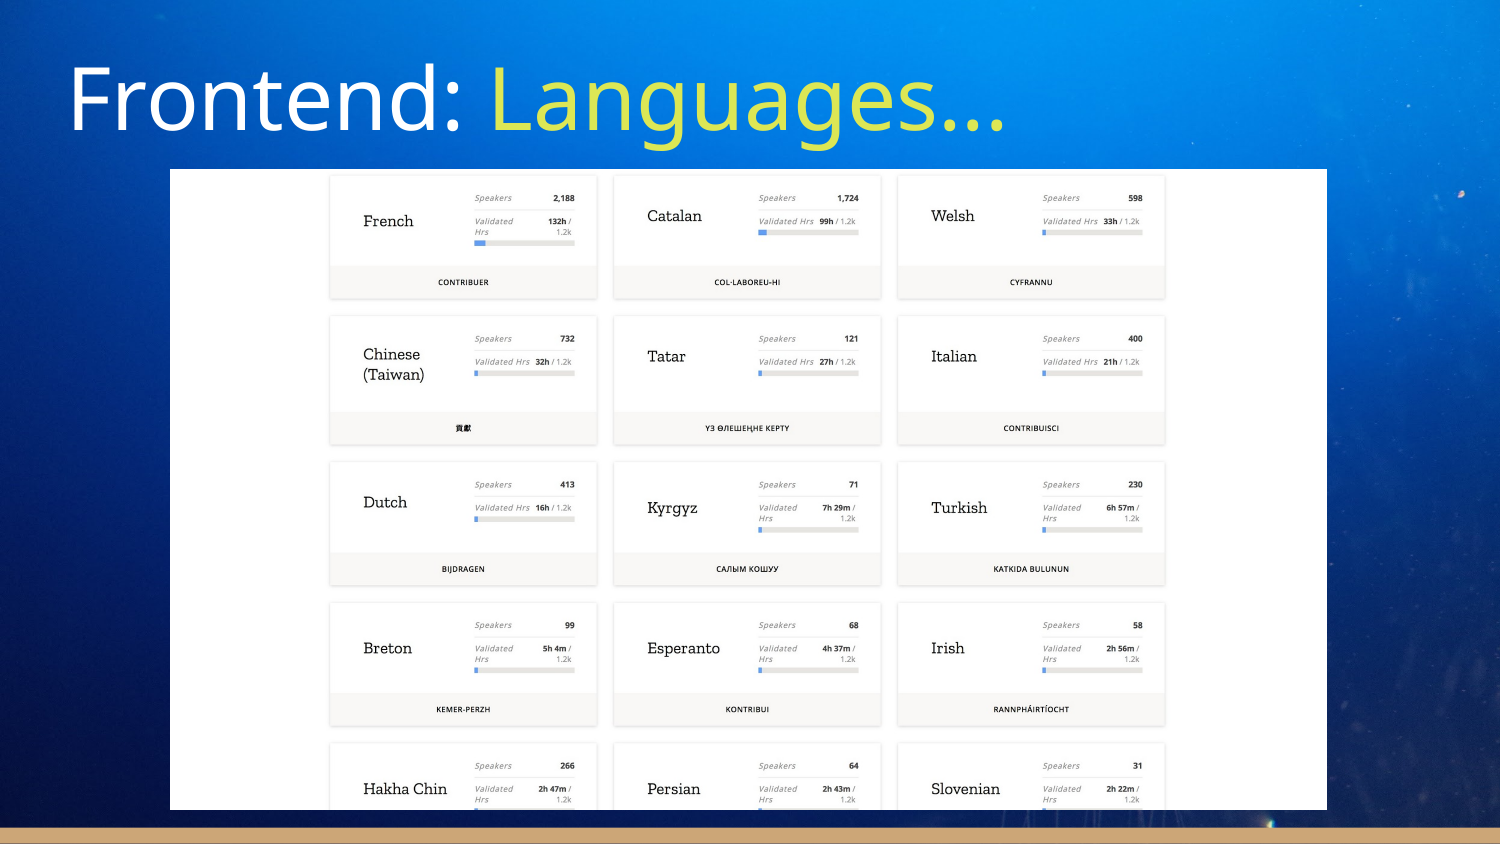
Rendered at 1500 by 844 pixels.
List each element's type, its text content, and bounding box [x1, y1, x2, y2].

picture [0, 0, 1500, 827]
title Frontend: Languages... [51, 38, 1449, 154]
